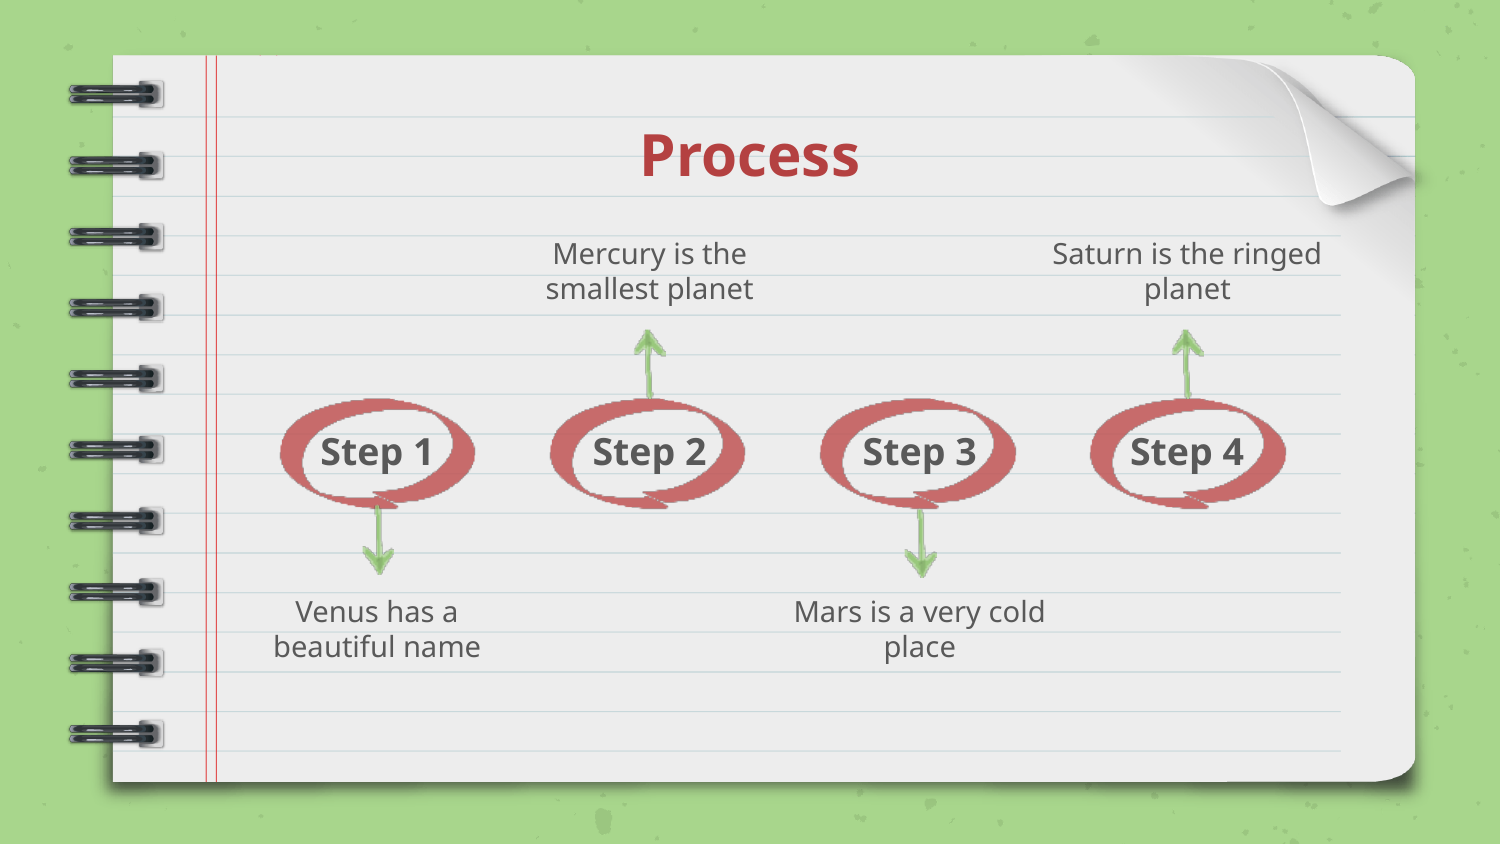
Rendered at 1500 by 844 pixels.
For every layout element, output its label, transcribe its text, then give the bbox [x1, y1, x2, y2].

text_box Mars is a very cold place [767, 578, 1072, 702]
text_box Process [288, 116, 1211, 211]
text_box Saturn is the ringed planet [1035, 220, 1340, 344]
picture [63, 22, 1437, 822]
text_box Step 4 [1086, 407, 1288, 502]
text_box Step 3 [819, 407, 1021, 502]
text_box Step 2 [549, 407, 751, 502]
text_box Step 1 [276, 407, 479, 502]
text_box Venus has a beautiful name [225, 578, 530, 702]
text_box Mercury is the smallest planet [497, 220, 802, 344]
